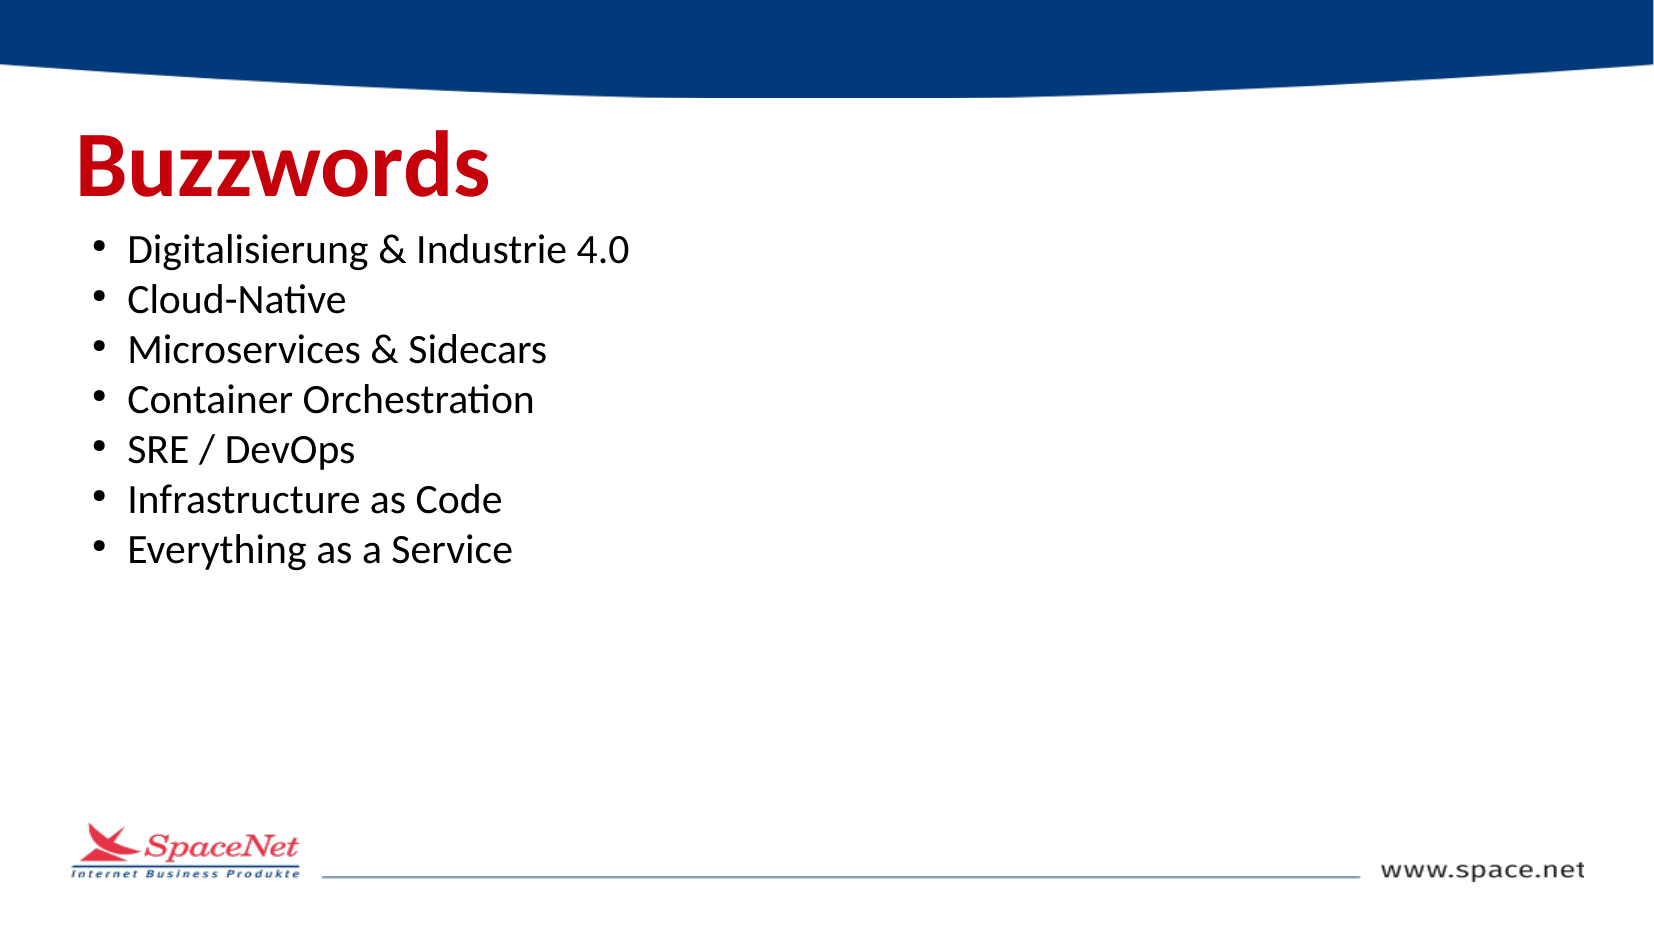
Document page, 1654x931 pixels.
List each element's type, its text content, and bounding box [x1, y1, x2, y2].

text_box Buzzwords [60, 95, 944, 223]
text_box Digitalisierung & Industrie 4.0 Cloud-Native Microservices & Sidecars Container Orchestration SRE / DevOps Infrastructure as Code Everything as a Service [77, 214, 1576, 580]
